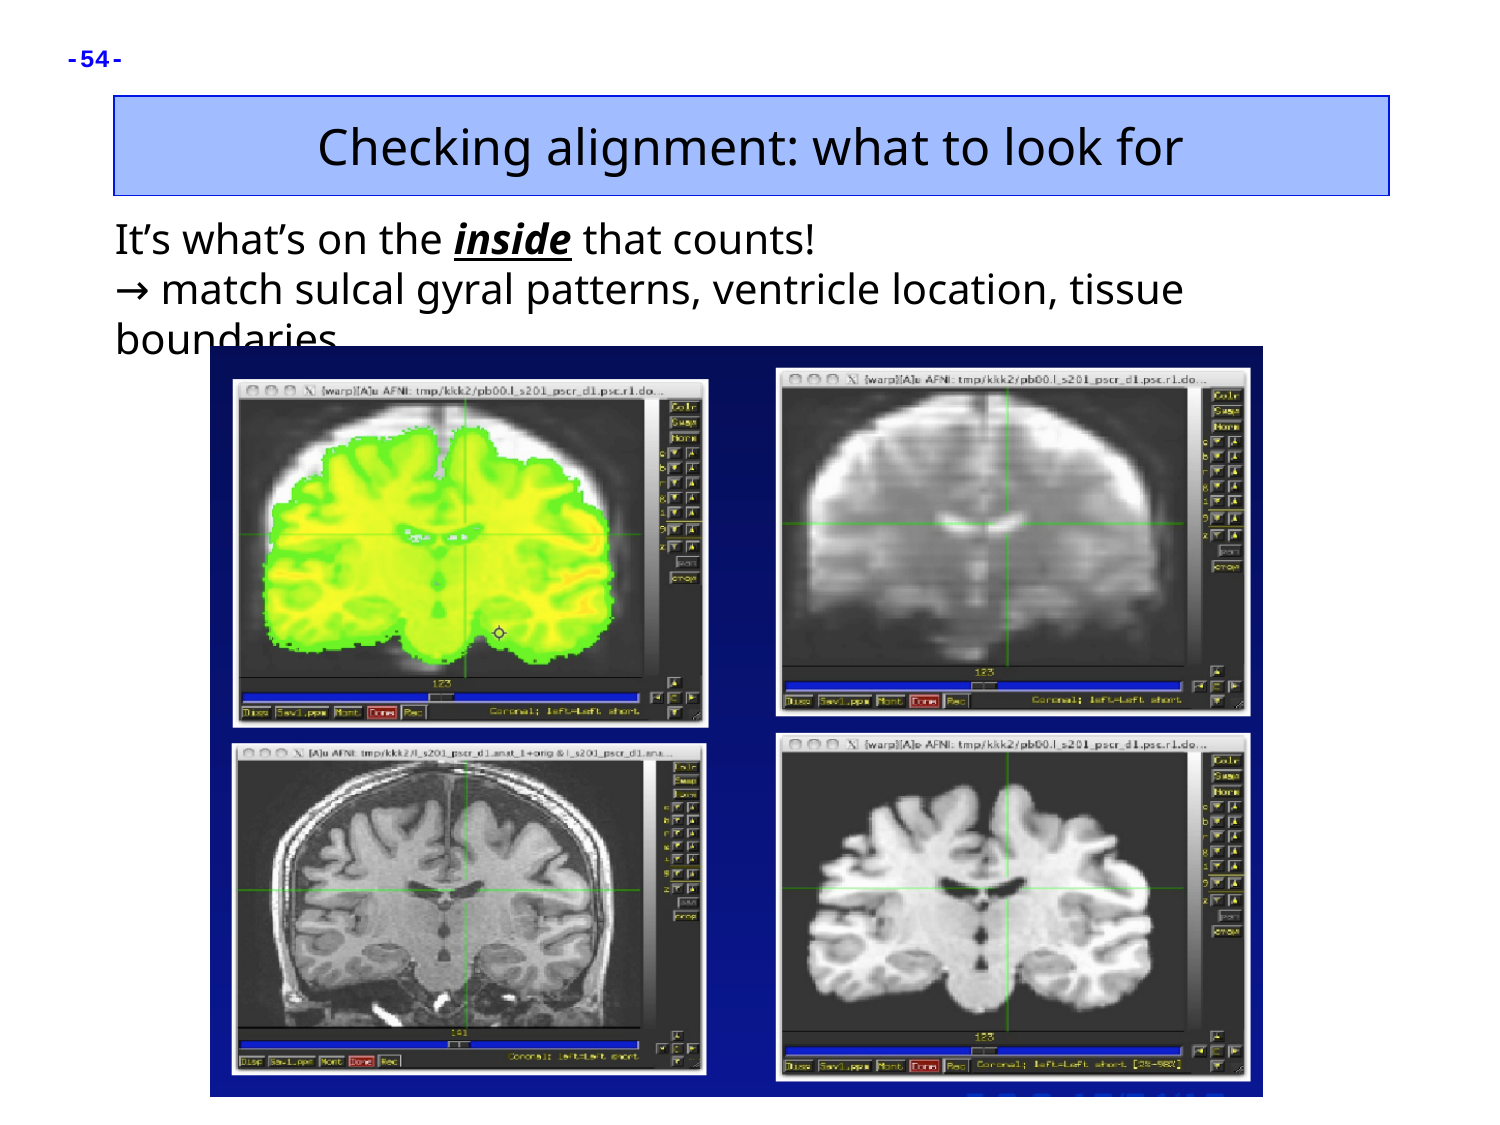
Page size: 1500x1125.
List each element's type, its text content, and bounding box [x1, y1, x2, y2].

text_box Checking alignment: what to look for [114, 95, 1389, 196]
text_box It’s what’s on the inside that counts! → match sulcal gyral patterns, ventricle location, tissue boundaries... [100, 205, 1448, 371]
picture [210, 346, 1263, 1097]
